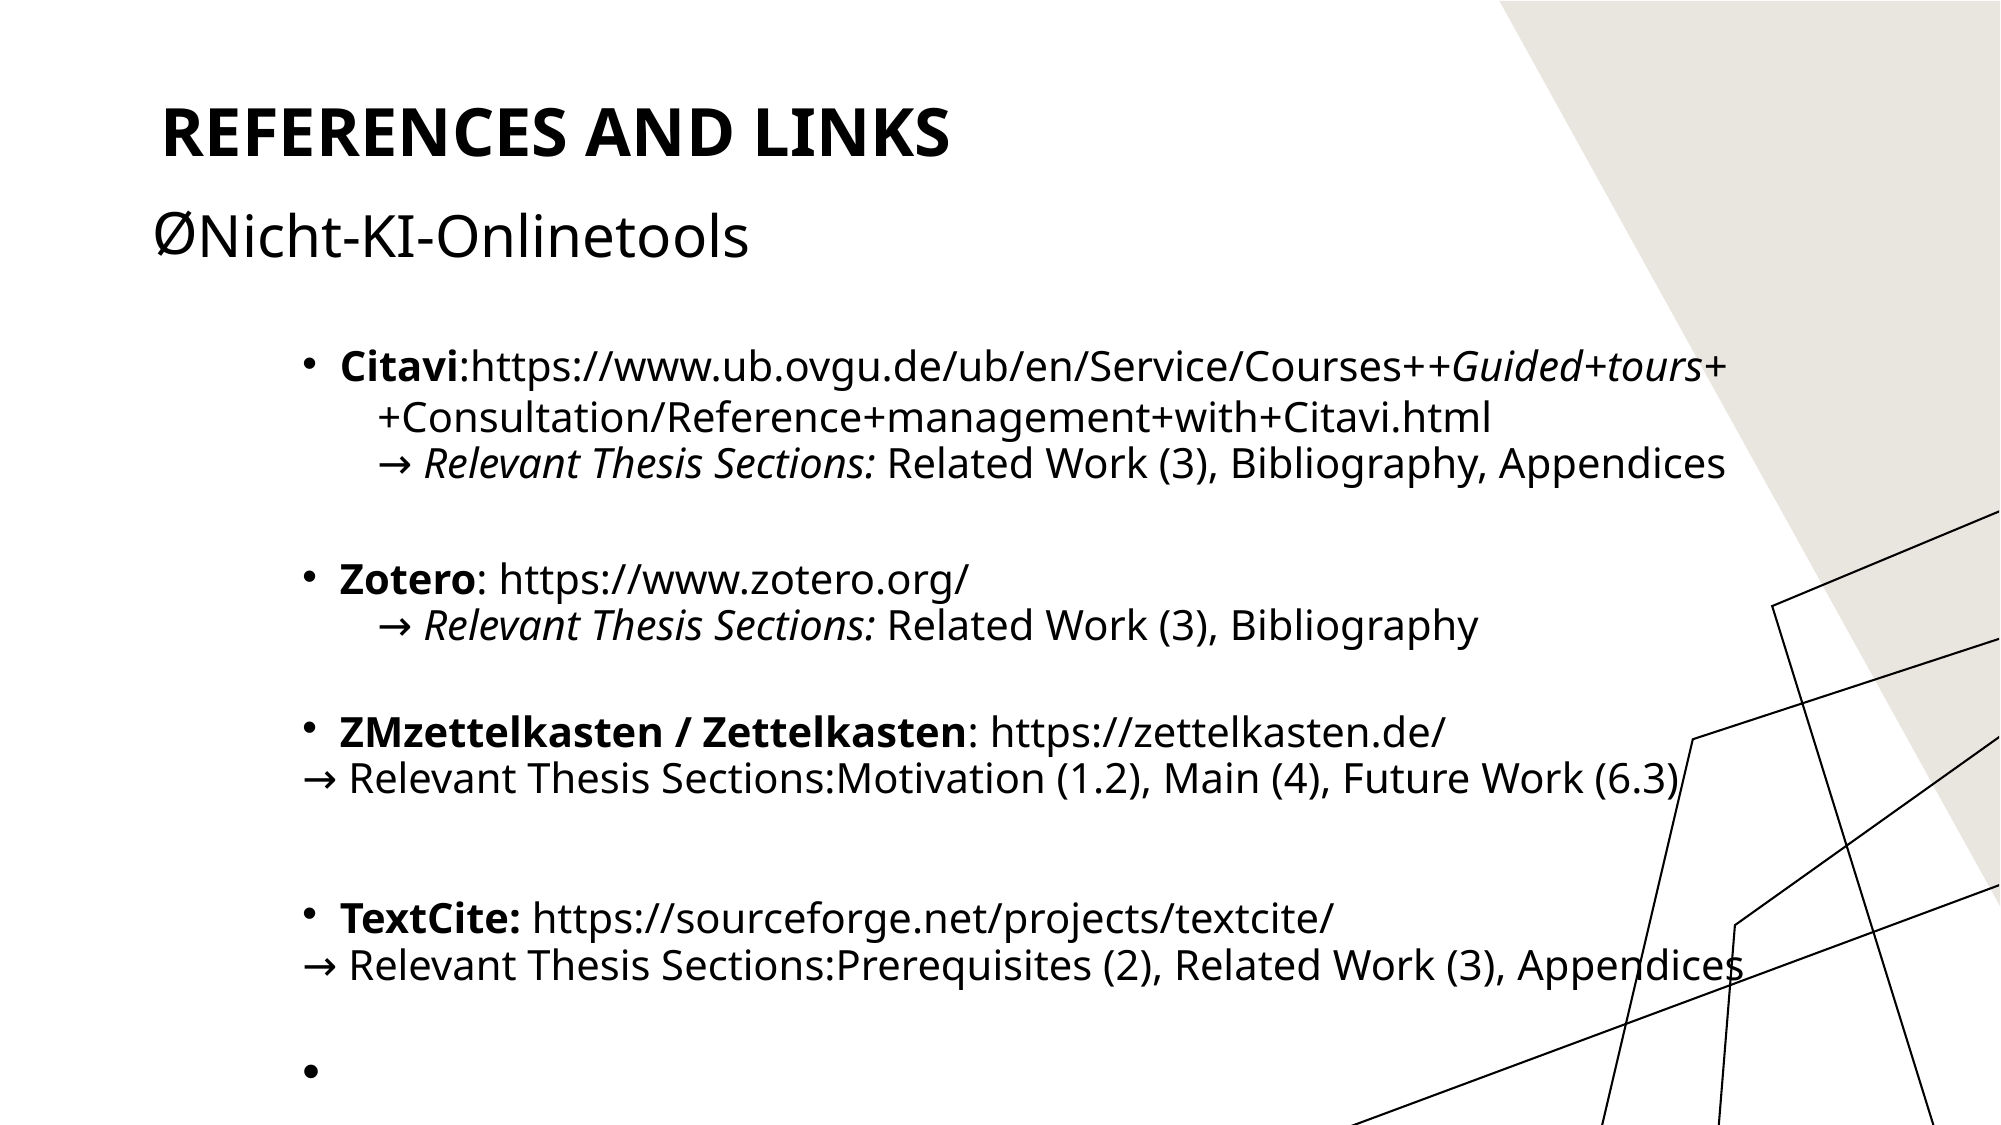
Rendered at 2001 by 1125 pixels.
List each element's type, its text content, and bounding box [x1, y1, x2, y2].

title REFERENCES AND LINKS [145, 0, 1340, 210]
list Nicht-KI-Onlinetools Citavi:https://www.ub.ovgu.de/ub/en/Service/Courses++Guided+tours++Consultation/Reference+management+with+Citavi.html → Relevant Thesis Sections: Related Work (3), Bibliography, Appendices Zotero: https://www.zotero.org/ → Relevant Thesis Sections: Related Work (3), Bibliography ZMzettelkasten / Zettelkasten: https://zettelkasten.de/ → Relevant Thesis Sections:Motivation (1.2), Main (4), Future Work (6.3) TextCite: https://sourceforge.net/projects/textcite/ → Relevant Thesis Sections:Prerequisites (2), Related Work (3), Appendices [137, 210, 1863, 1014]
